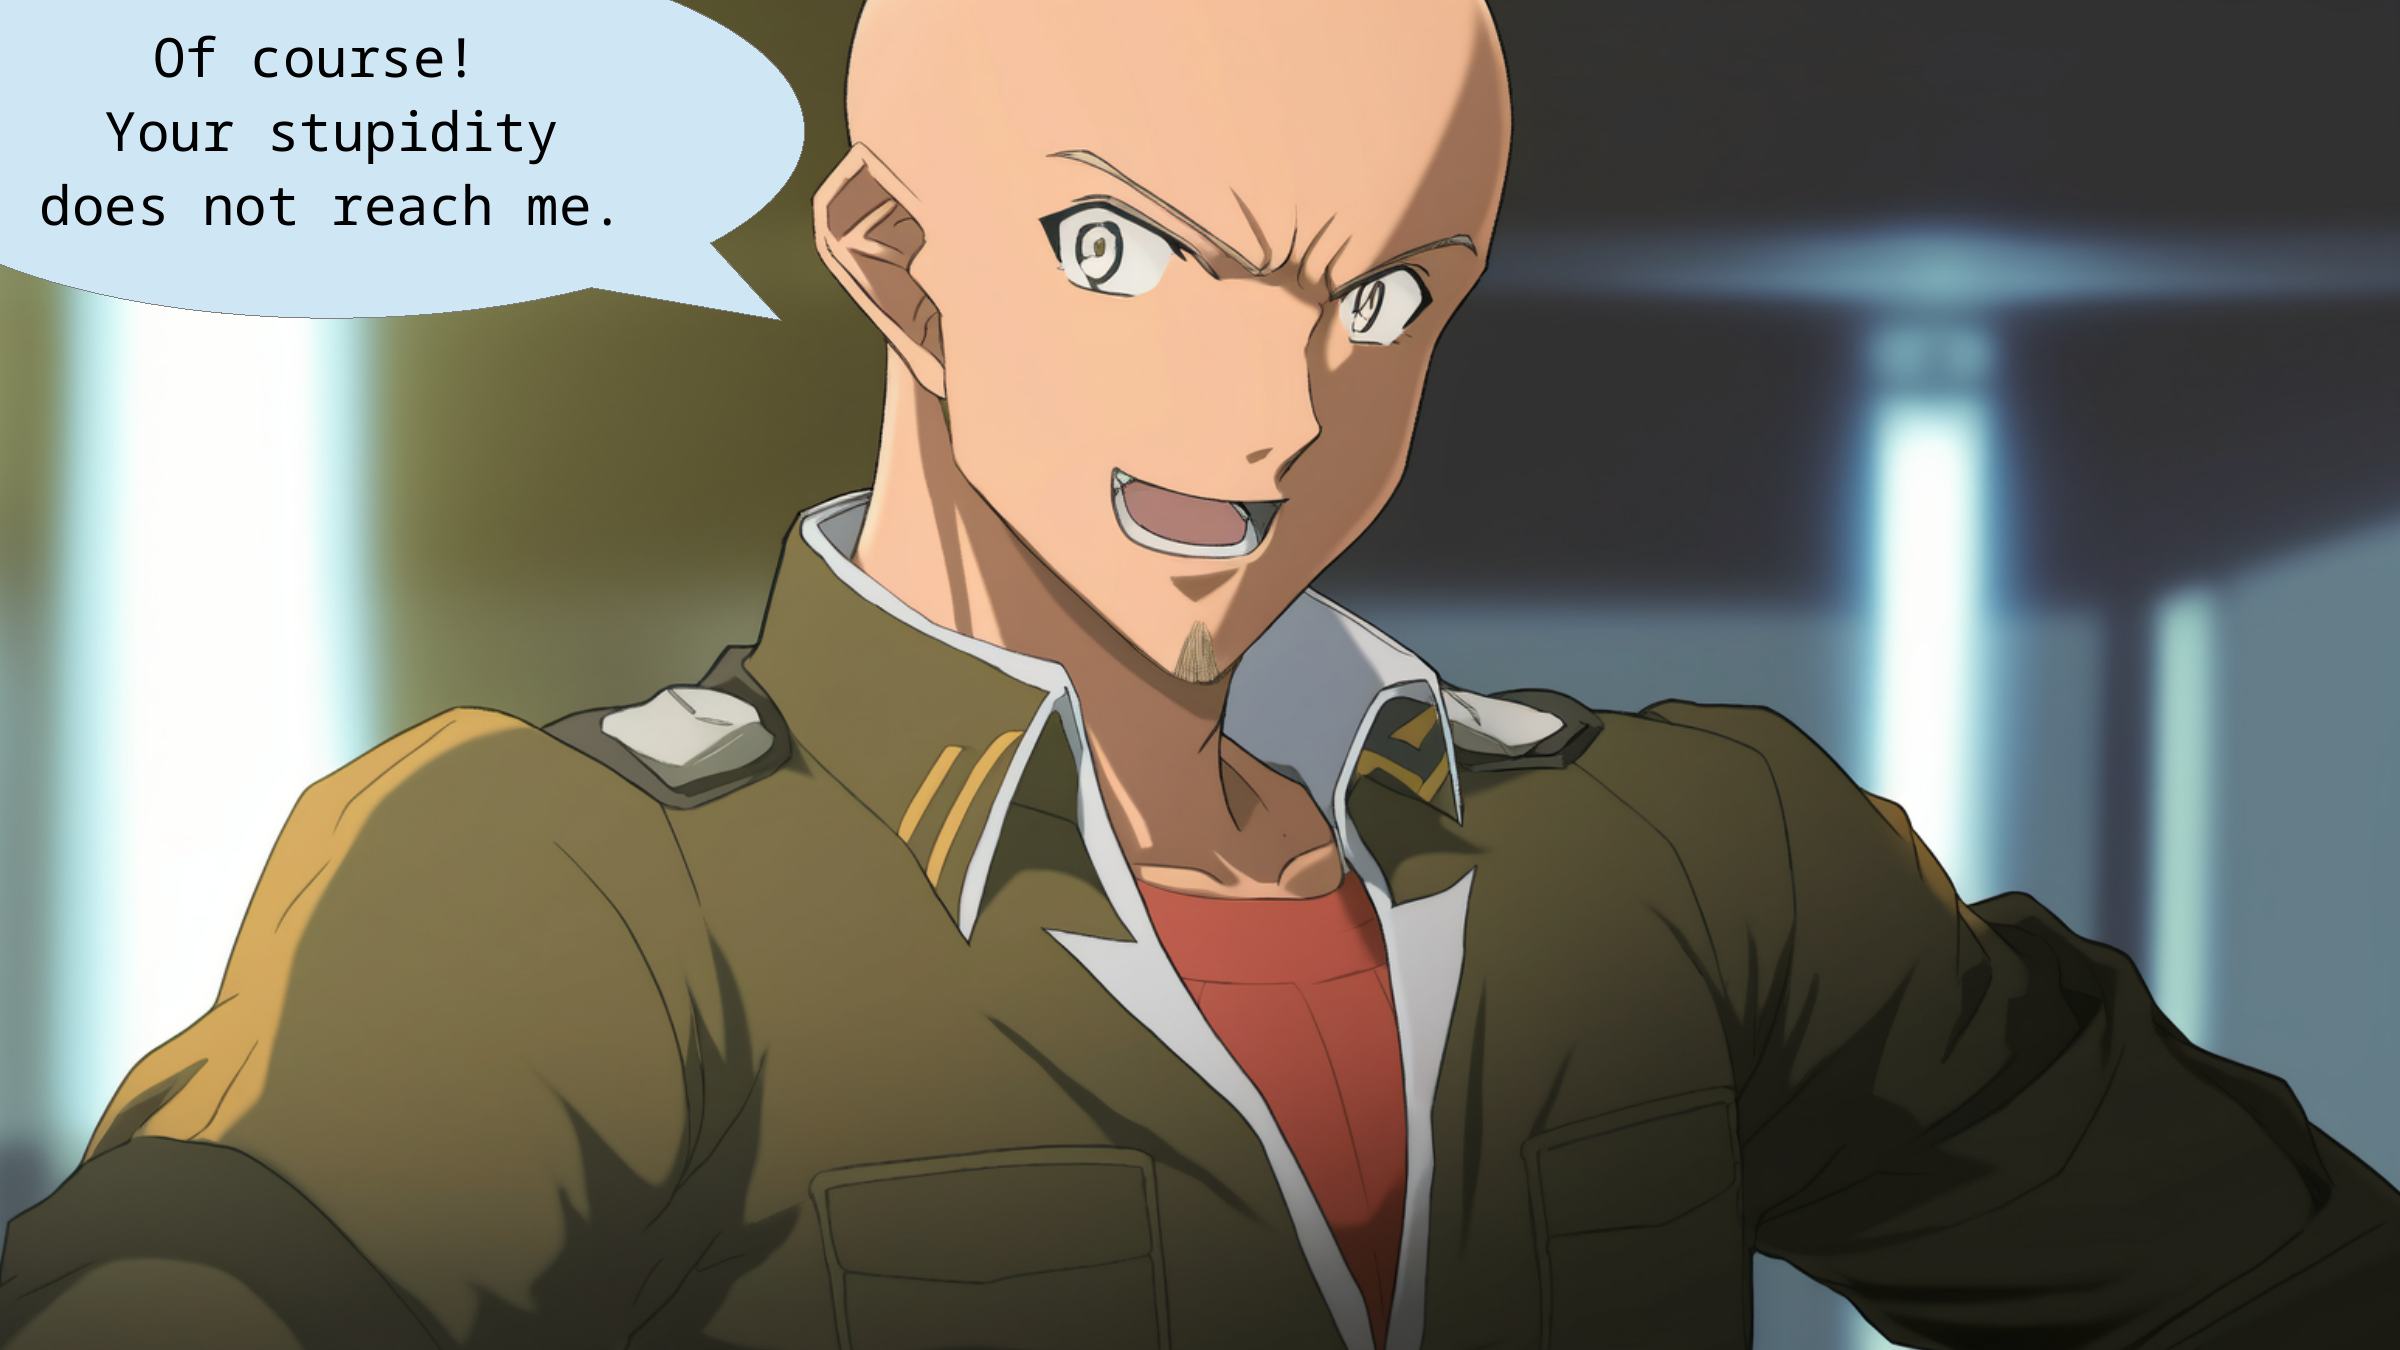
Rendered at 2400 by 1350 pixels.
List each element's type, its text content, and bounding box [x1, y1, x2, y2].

text_box Of course! Your stupidity does not reach me. [0, 0, 805, 321]
picture [0, 0, 2400, 1350]
